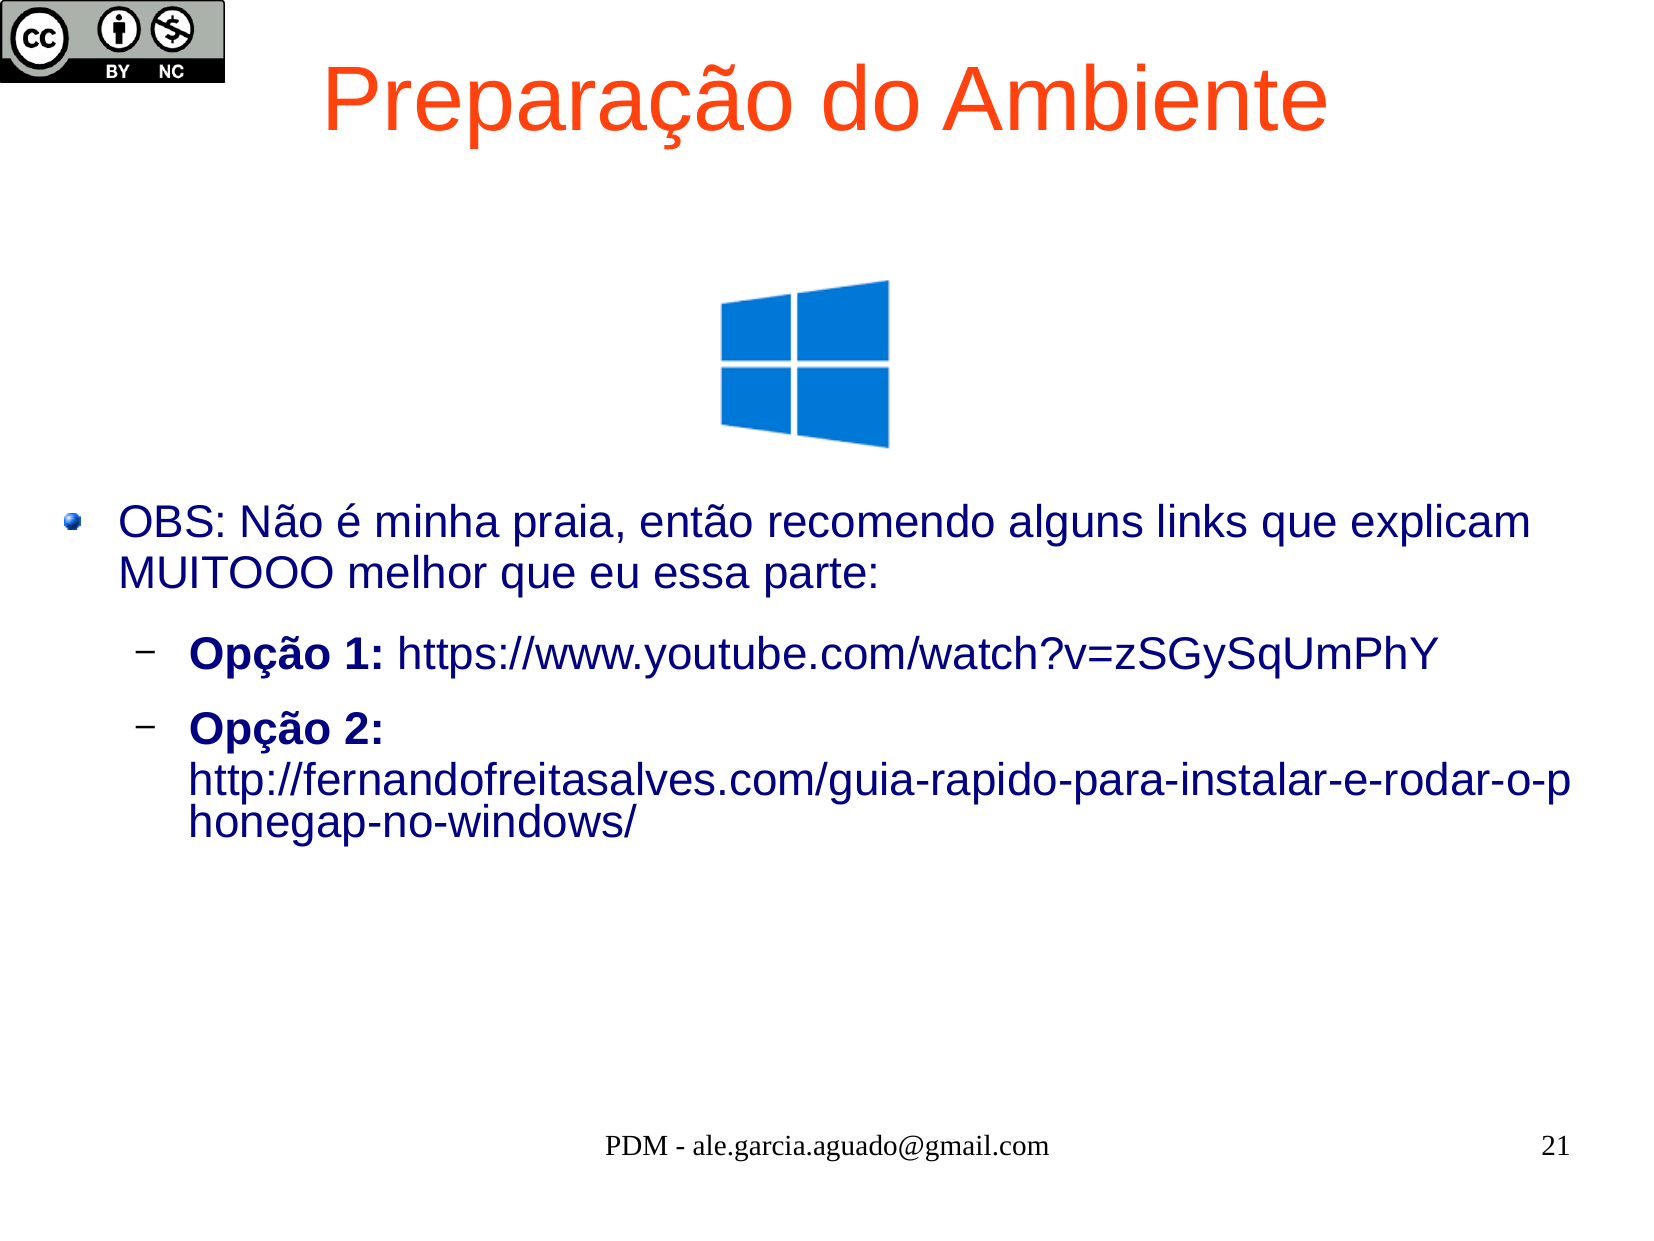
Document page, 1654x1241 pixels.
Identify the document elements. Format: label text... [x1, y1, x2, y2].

list OBS: Não é minha praia, então recomendo alguns links que explicam MUITOOO melhor que eu essa parte: Opção 1: https://www.youtube.com/watch?v=zSGySqUmPhY Opção 2:http://fernandofreitasalves.com/guia-rapido-para-instalar-e-rodar-o-phonegap-no-windows/ [47, 496, 1595, 1049]
picture [0, 0, 225, 83]
title Preparação do Ambiente [82, 31, 1571, 166]
picture [628, 188, 981, 496]
